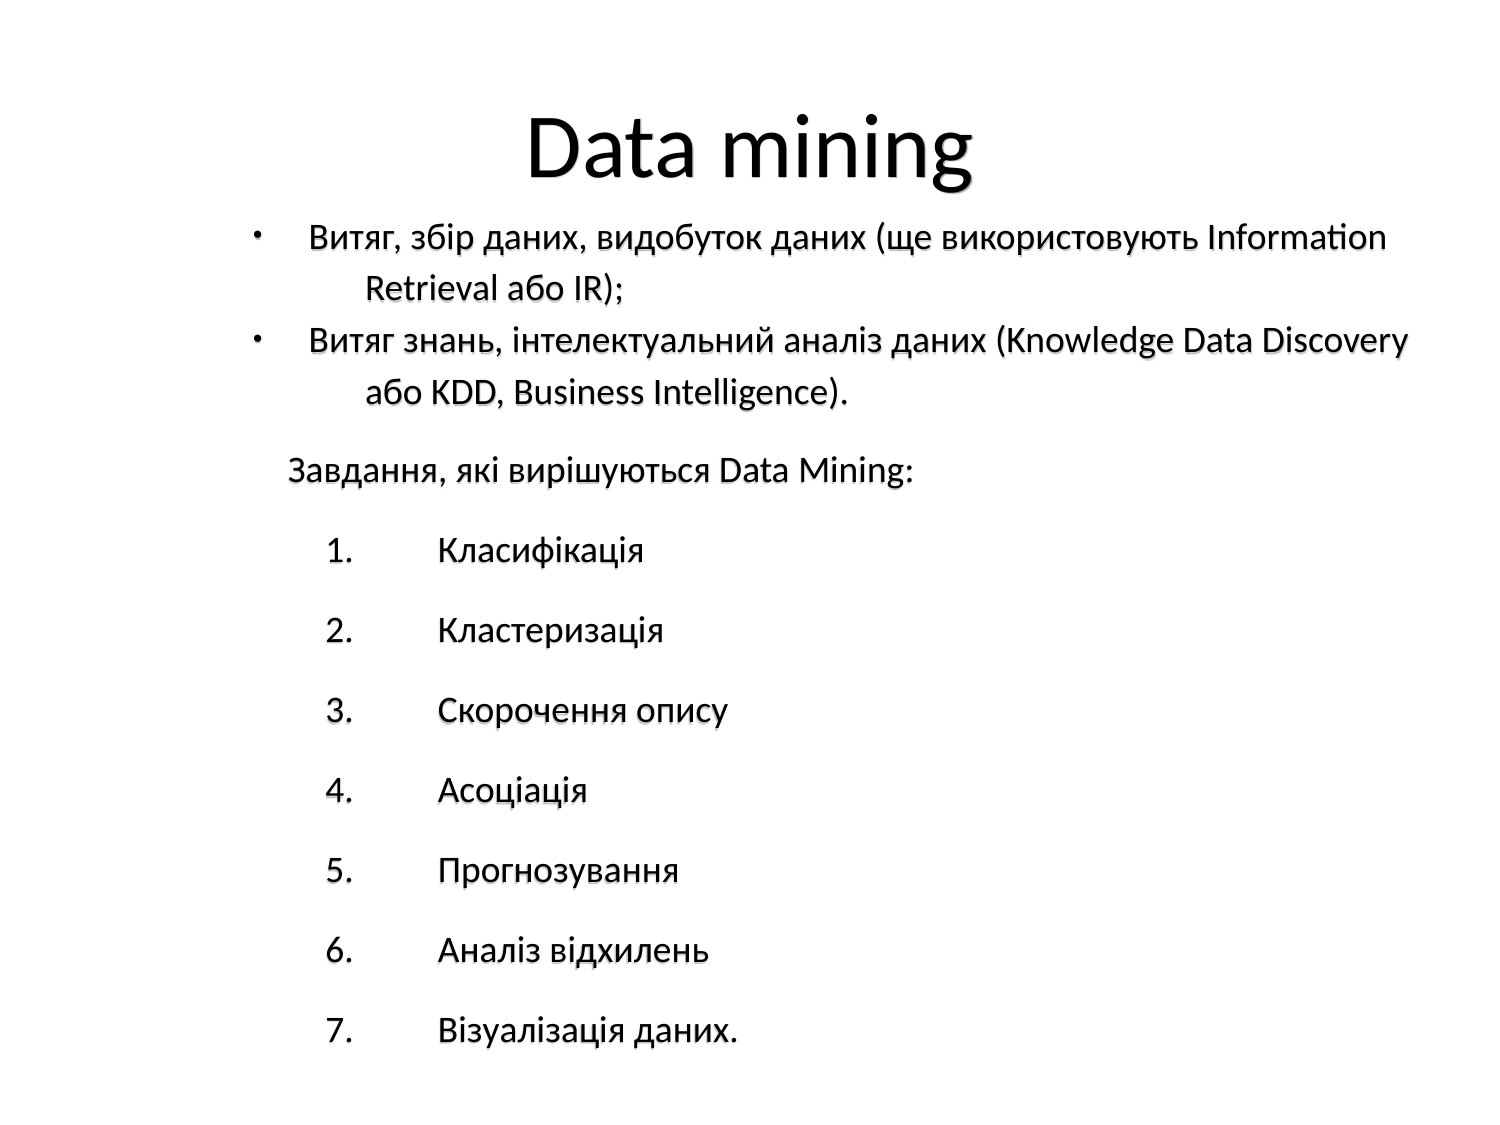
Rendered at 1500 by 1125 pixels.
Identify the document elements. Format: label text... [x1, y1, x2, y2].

title Data mining [51, 17, 1449, 211]
subtitle Витяг, збір даних, видобуток даних (ще використовують Information Retrieval або IR); Витяг знань, інтелектуальний аналіз даних (Knowledge Data Discovery або KDD, Business Intelligence). [200, 189, 1449, 485]
text_box Завдання, які вирішуються Data Mining: 1. Класифікація 2. Кластеризація 3. Скорочення опису 4. Асоціація 5. Прогнозування 6. Аналіз відхилень 7. Візуалізація даних. [200, 422, 1358, 1063]
